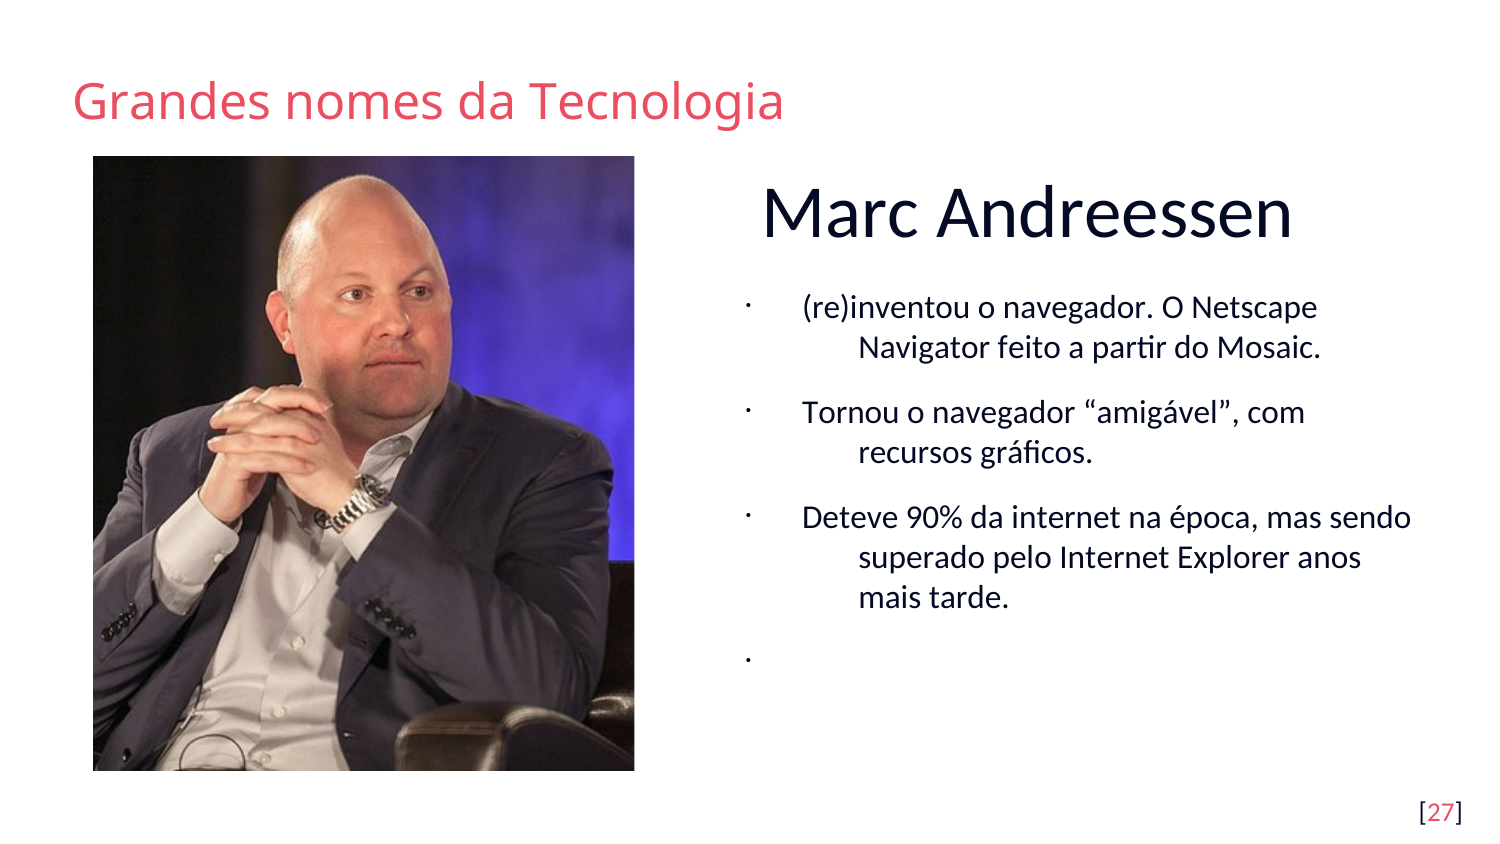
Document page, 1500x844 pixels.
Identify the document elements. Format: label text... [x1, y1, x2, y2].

picture [93, 156, 635, 780]
slide_number [27] [1403, 779, 1494, 844]
text_box (re)inventou o navegador. O Netscape Navigator feito a partir do Mosaic. Tornou o navegador “amigável”, com recursos gráficos. Deteve 90% da internet na época, mas sendo superado pelo Internet Explorer anos mais tarde. [705, 227, 1441, 738]
text_box Marc Andreessen [721, 137, 1500, 278]
text_box Grandes nomes da Tecnologia [57, 45, 1274, 126]
